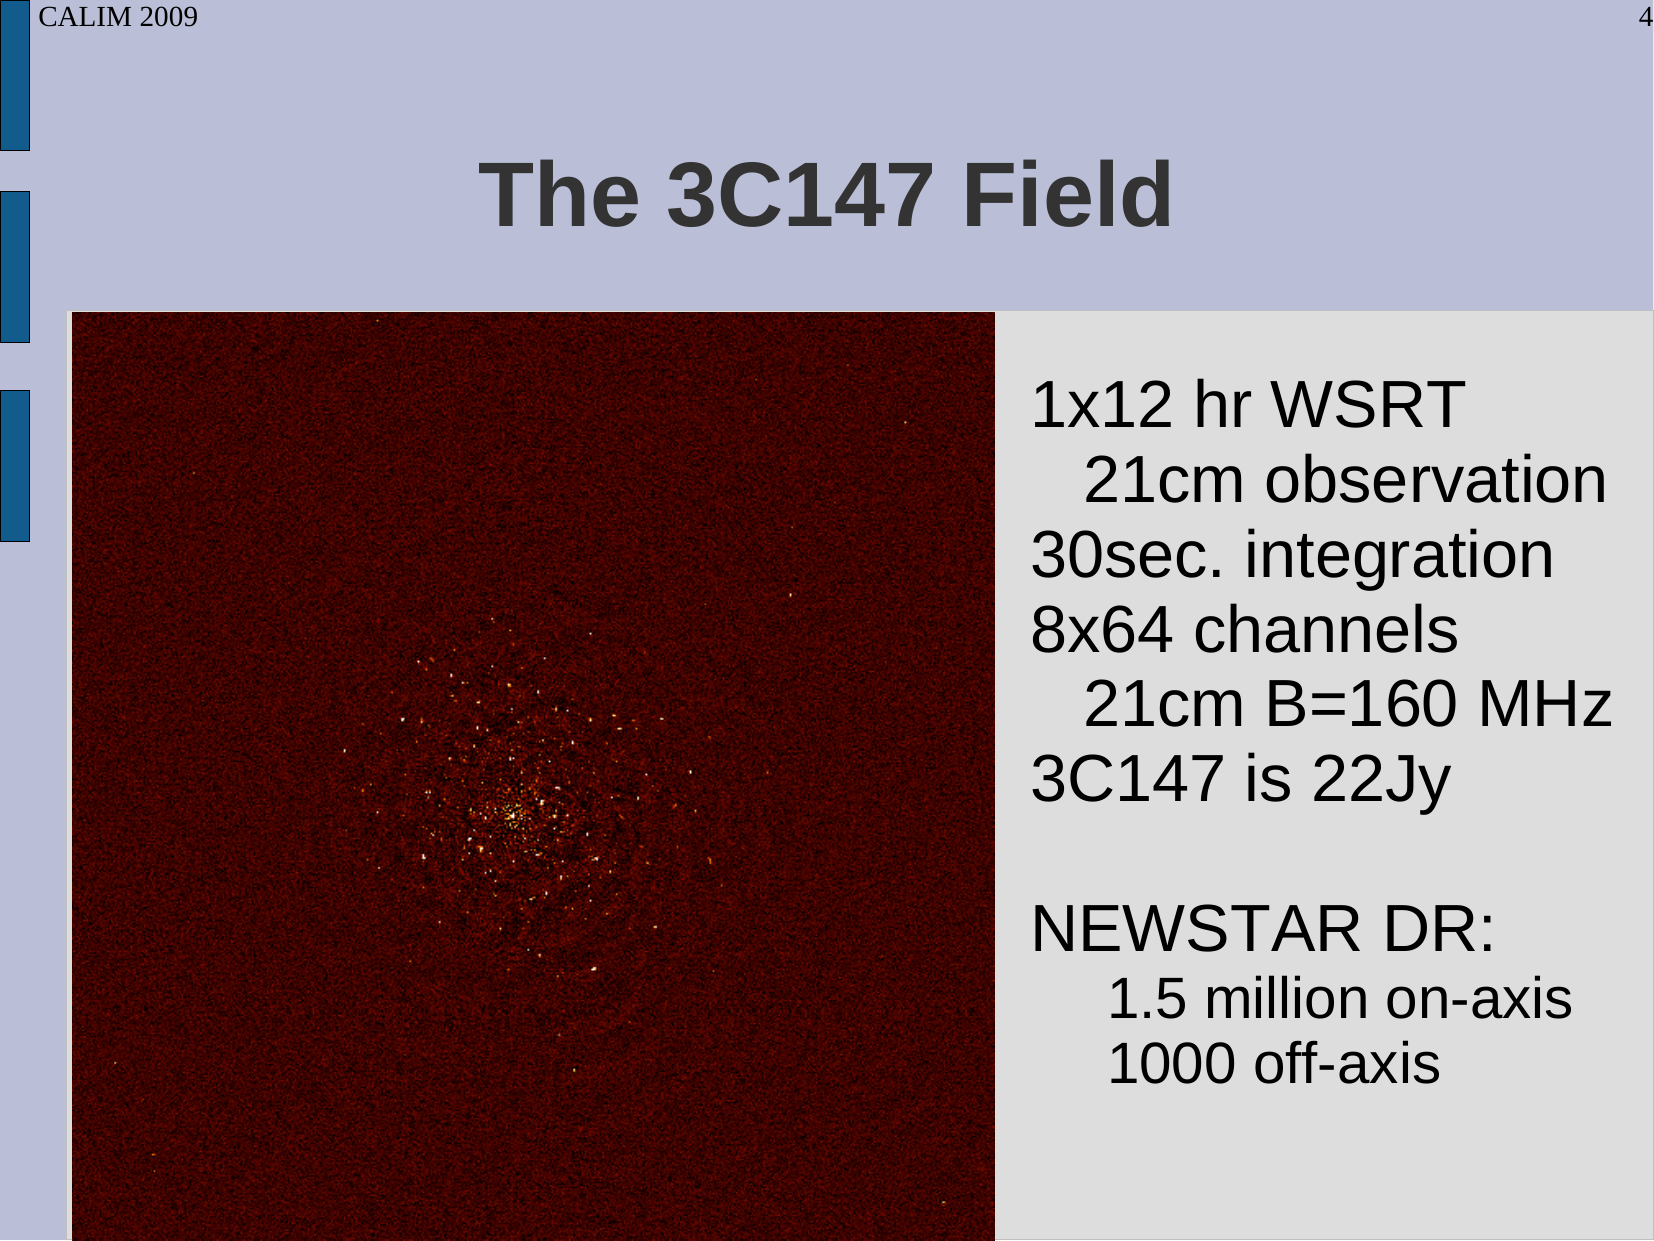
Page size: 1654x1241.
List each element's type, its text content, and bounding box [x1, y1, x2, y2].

title The 3C147 Field [121, 91, 1534, 299]
picture [72, 312, 995, 1241]
list 1x12 hr WSRT 21cm observation 30sec. integration 8x64 channels 21cm B=160 MHz 3C147 is 22Jy NEWSTAR DR: 1.5 million on-axis 1000 off-axis [1012, 367, 1647, 1126]
